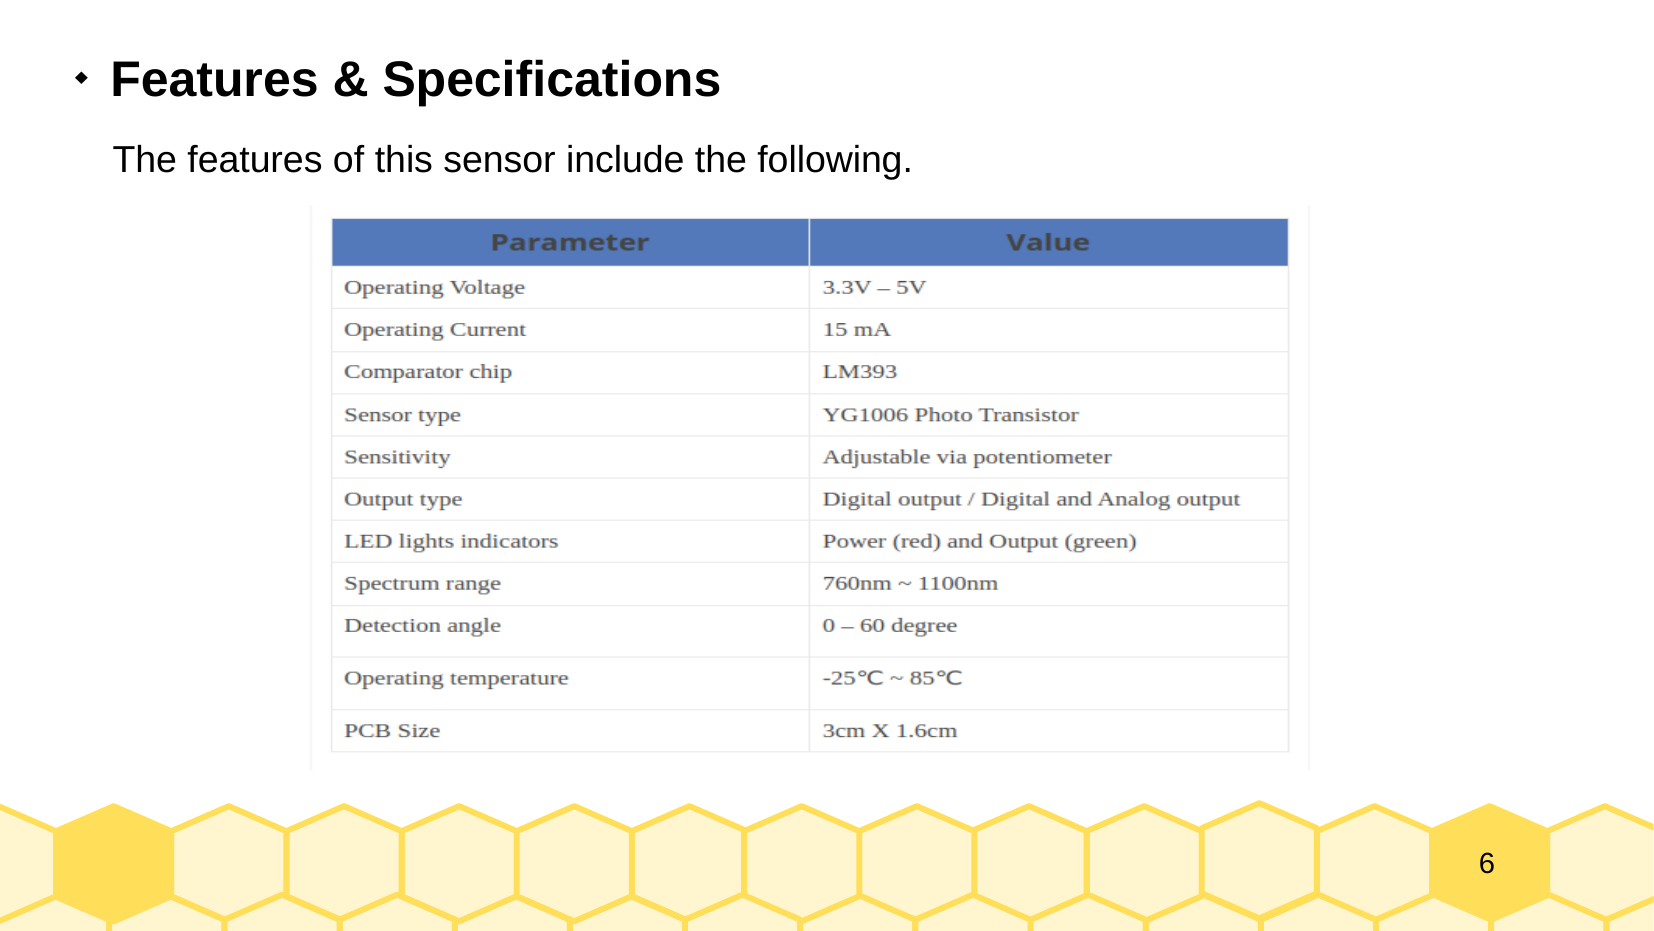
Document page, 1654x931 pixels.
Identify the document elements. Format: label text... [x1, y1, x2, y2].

picture [300, 205, 1313, 770]
title The features of this sensor include the following. [112, 102, 1601, 216]
title Features & Specifications [75, 1, 1564, 157]
